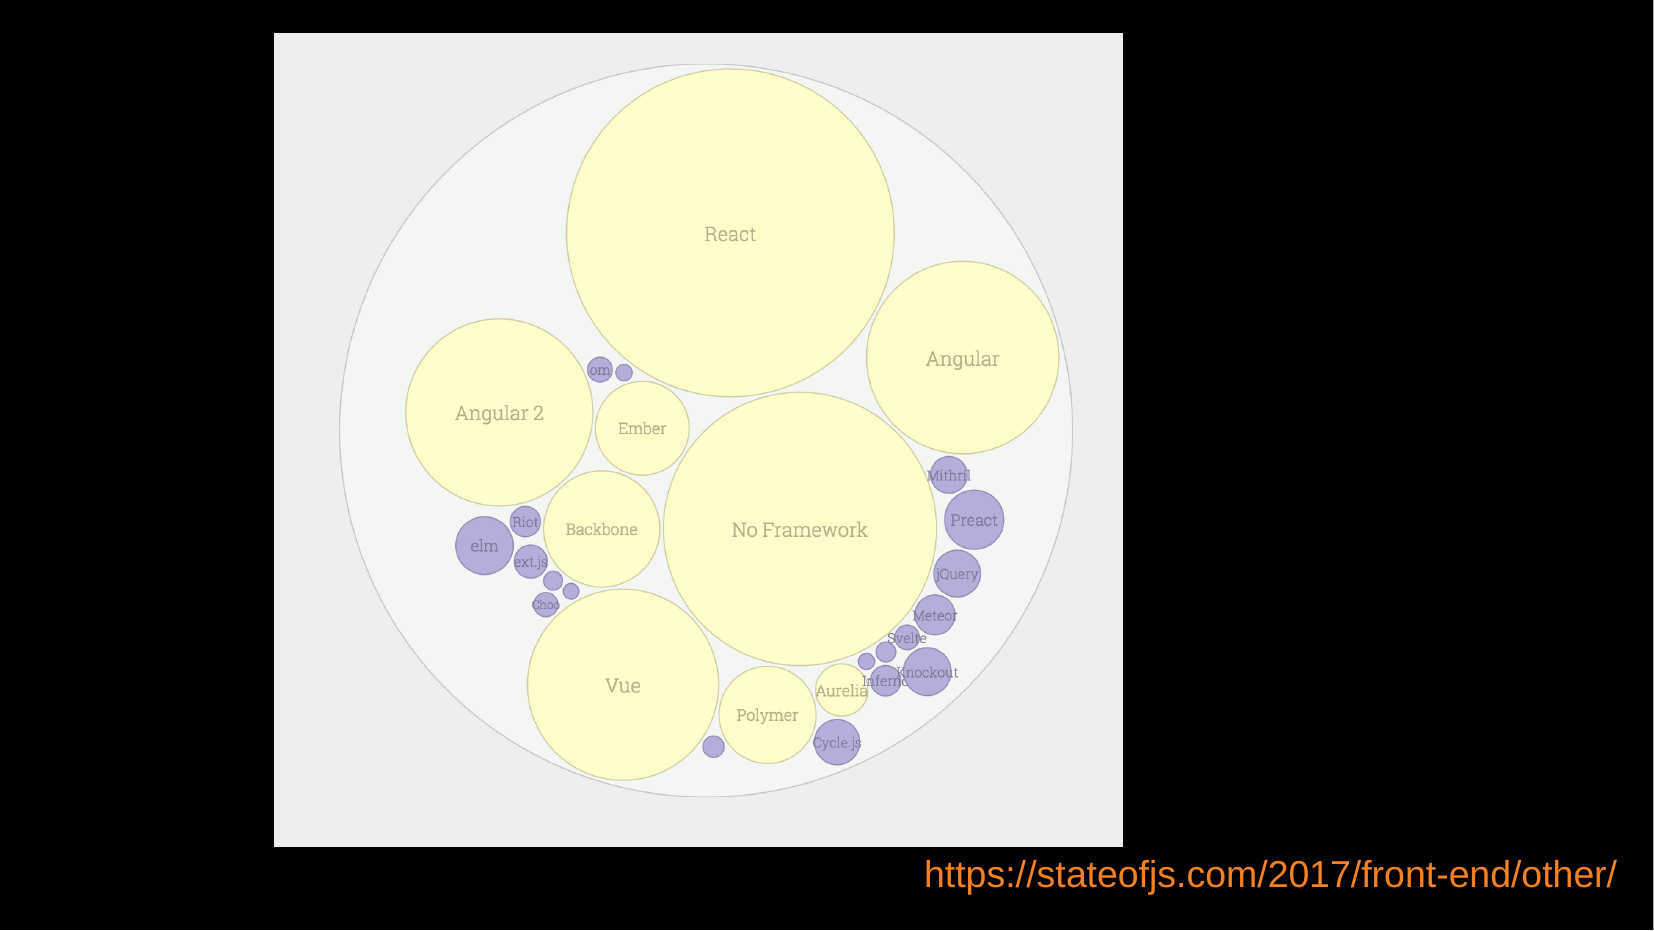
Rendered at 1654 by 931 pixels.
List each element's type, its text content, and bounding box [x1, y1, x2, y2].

text_box https://stateofjs.com/2017/front-end/other/ [909, 846, 1636, 917]
picture [274, 33, 1123, 847]
